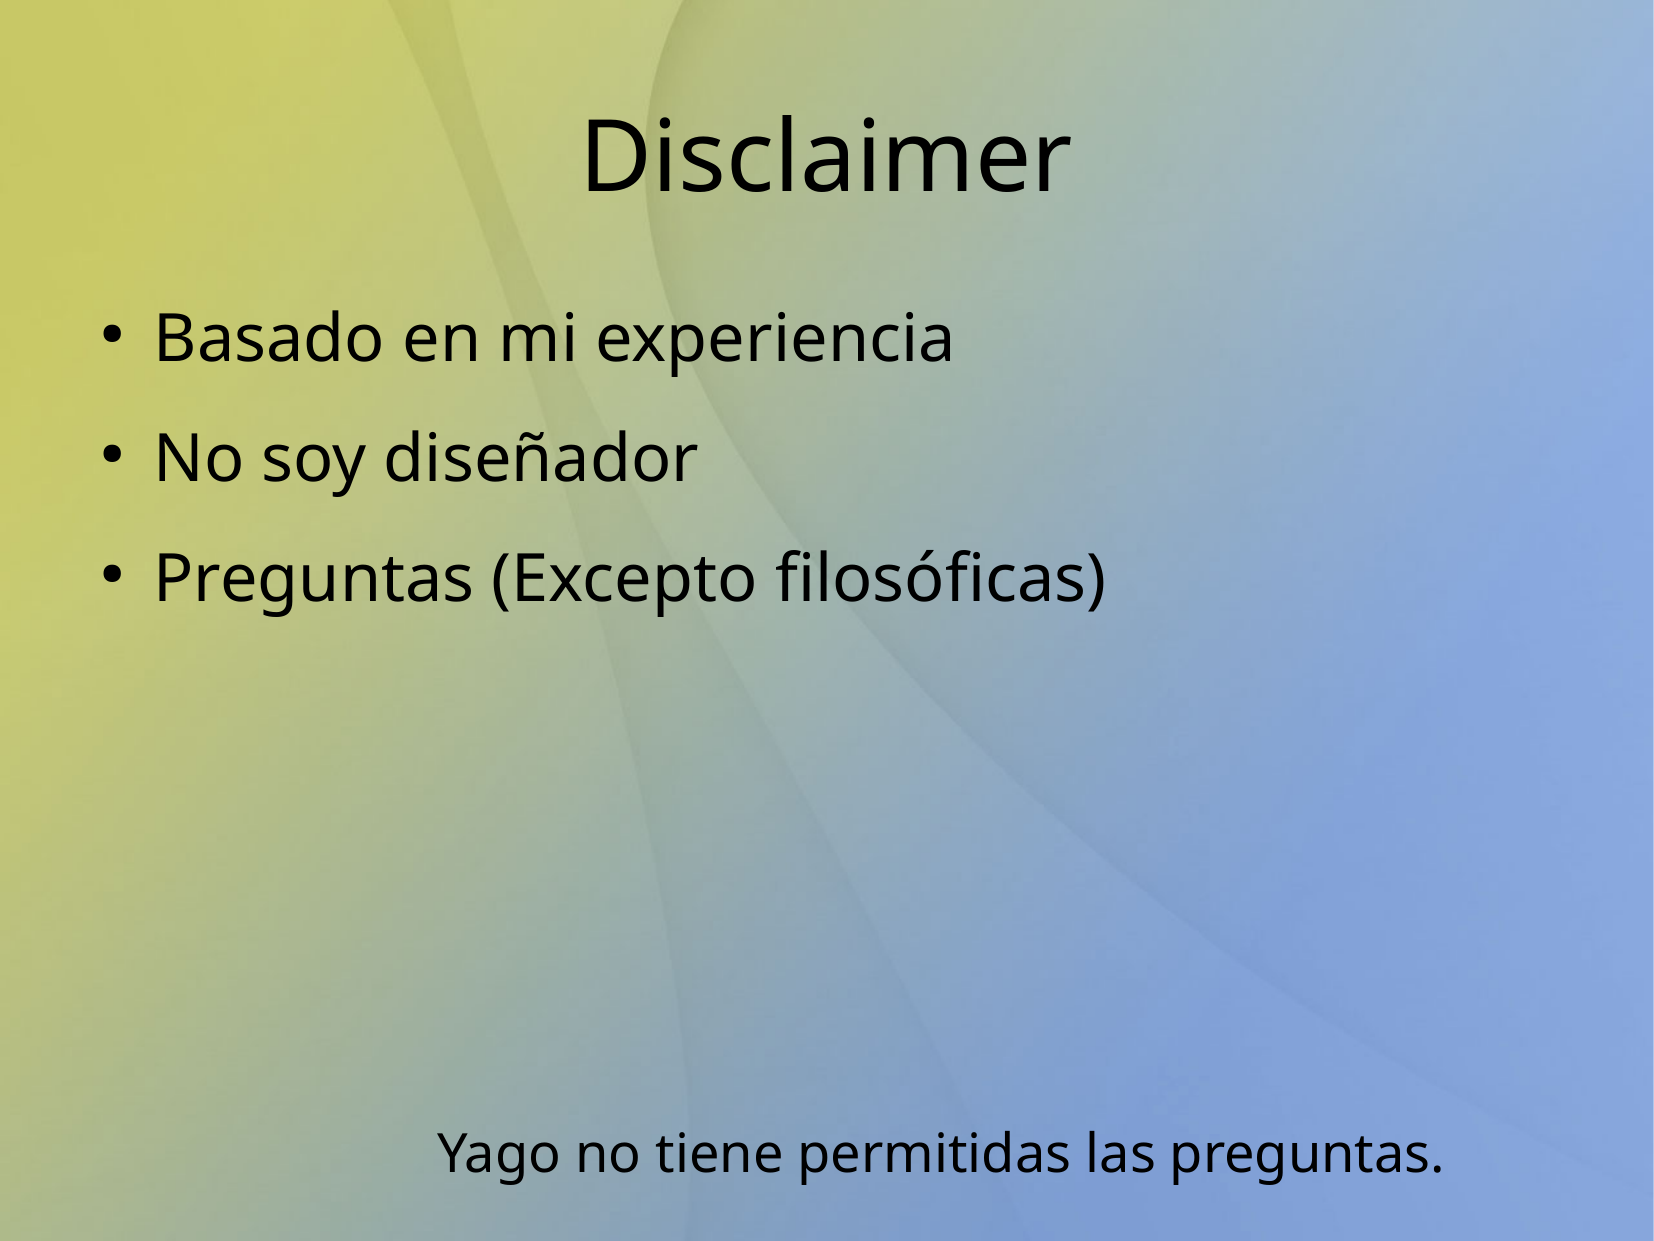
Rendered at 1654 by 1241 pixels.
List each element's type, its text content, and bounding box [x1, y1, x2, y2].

list Basado en mi experiencia No soy diseñador Preguntas (Excepto filosóficas) Yago no tiene permitidas las preguntas. [82, 290, 1571, 1089]
title Disclaimer [82, 49, 1571, 257]
picture [0, 0, 1654, 1241]
